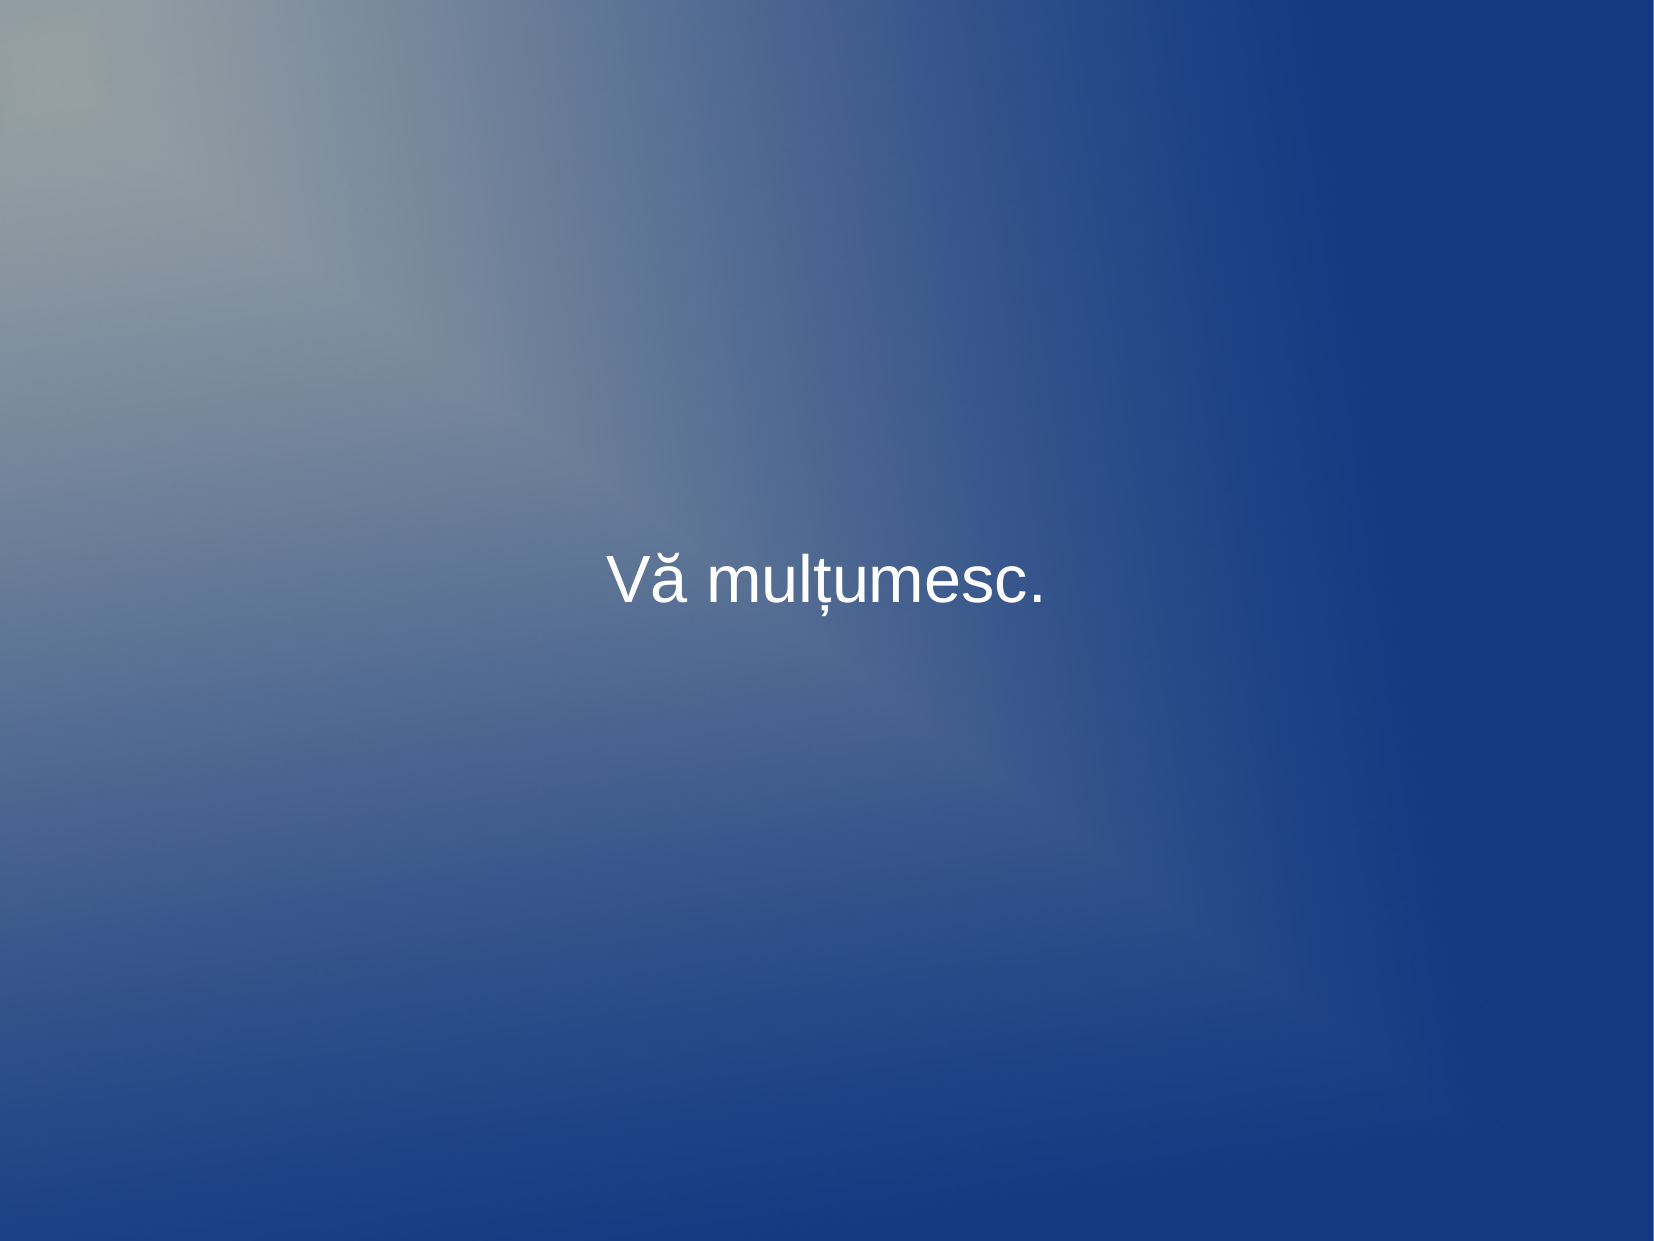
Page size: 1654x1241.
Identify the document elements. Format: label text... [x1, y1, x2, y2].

picture [0, 0, 1654, 1241]
subtitle Vă mulțumesc. [82, 49, 1571, 1109]
